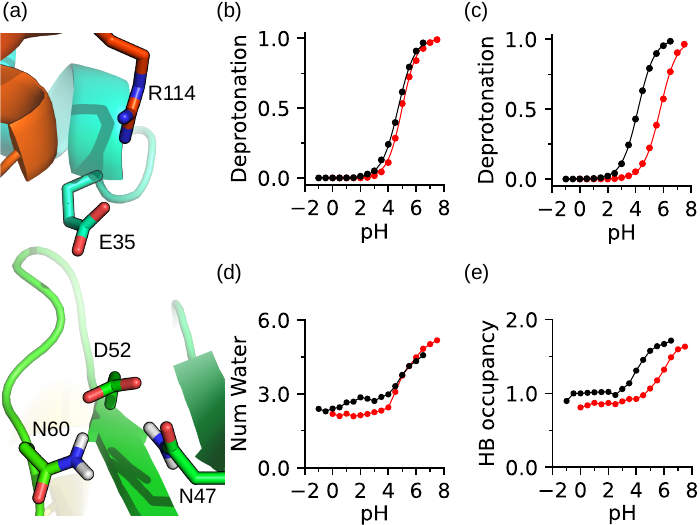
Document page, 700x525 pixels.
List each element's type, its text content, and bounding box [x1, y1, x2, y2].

text_box (a) [0, 0, 44, 34]
text_box (c) [448, 0, 505, 34]
text_box D52 [78, 329, 148, 370]
picture [477, 310, 700, 525]
text_box R114 [132, 72, 214, 113]
picture [229, 29, 452, 244]
text_box N60 [17, 407, 86, 449]
text_box E35 [84, 221, 152, 262]
text_box (b) [201, 0, 258, 34]
picture [476, 30, 699, 245]
text_box N47 [163, 475, 233, 516]
text_box (e) [448, 250, 505, 292]
picture [229, 311, 452, 525]
picture [0, 33, 225, 516]
text_box (d) [201, 250, 258, 292]
